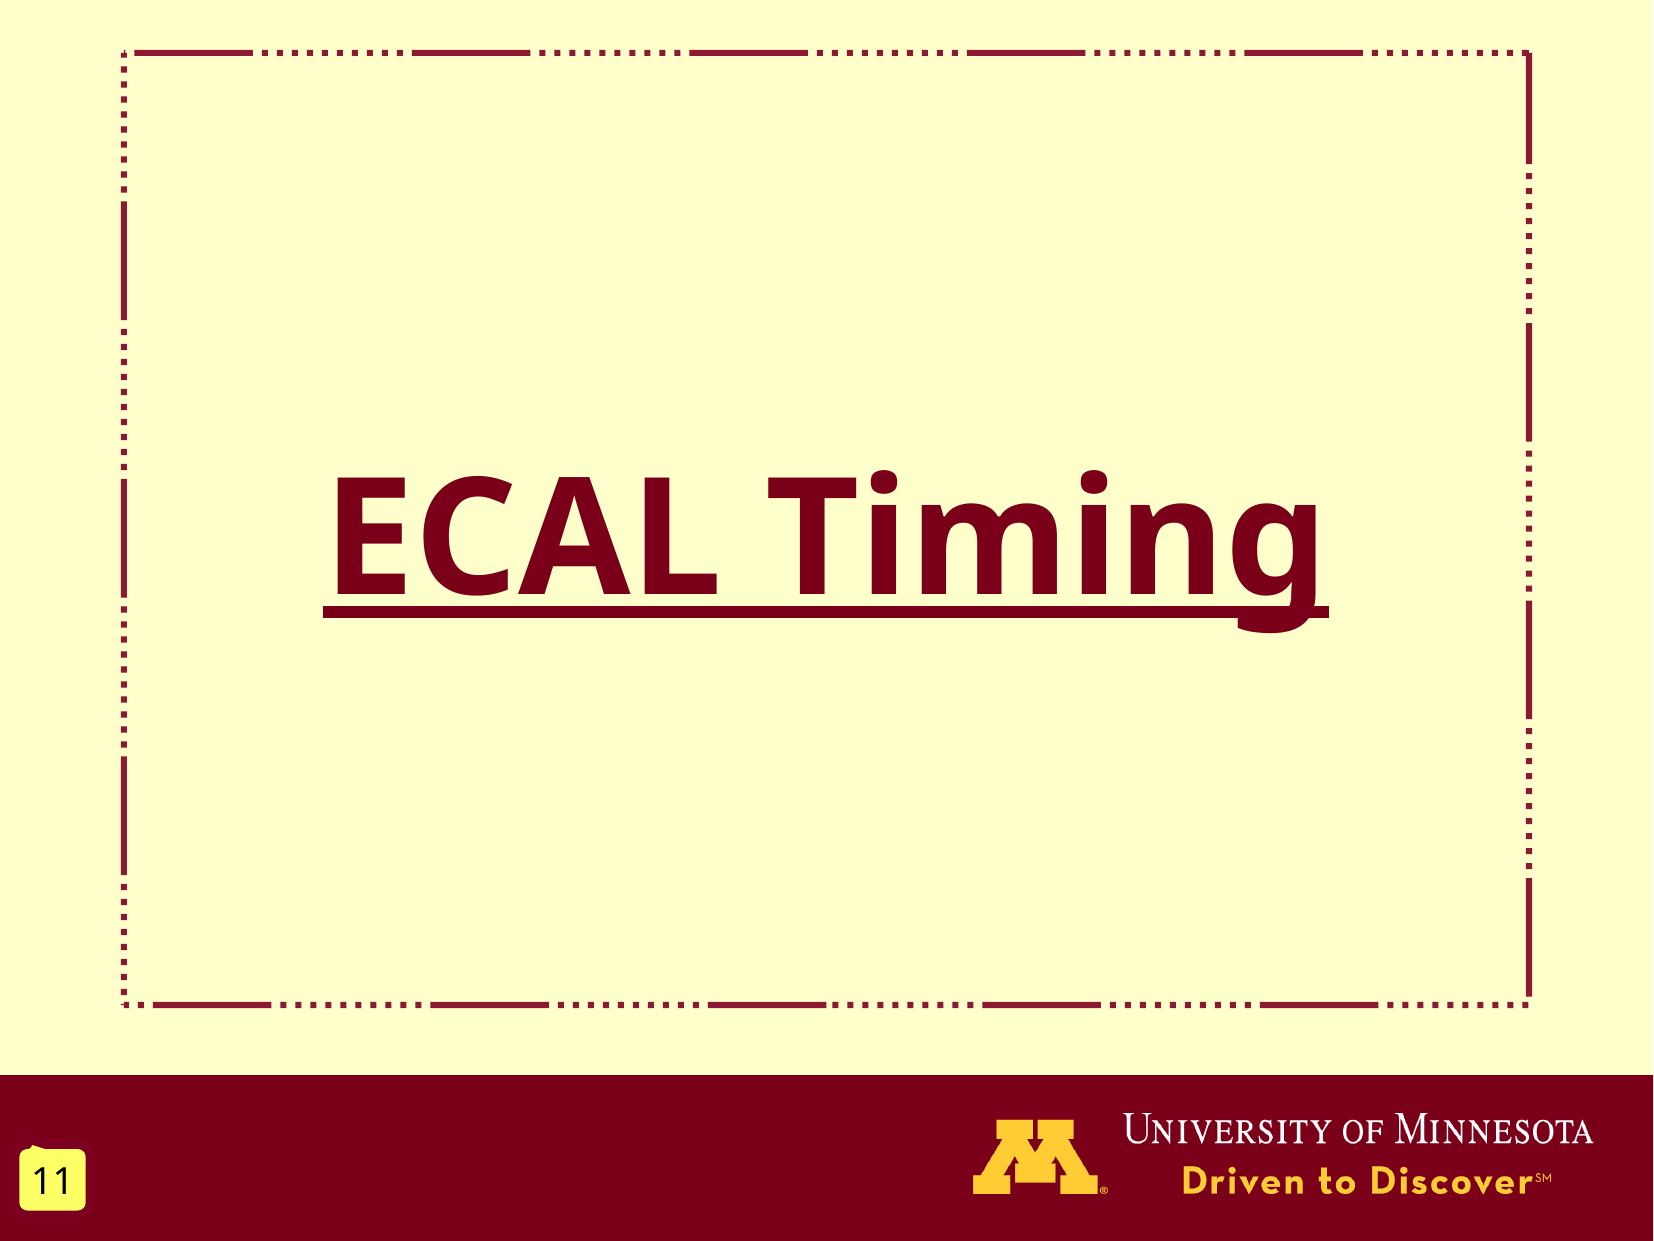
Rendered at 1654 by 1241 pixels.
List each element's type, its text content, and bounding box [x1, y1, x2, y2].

text_box 11 [15, 1137, 91, 1216]
picture [0, 1075, 1654, 1241]
title ECAL Timing [123, 52, 1529, 1006]
